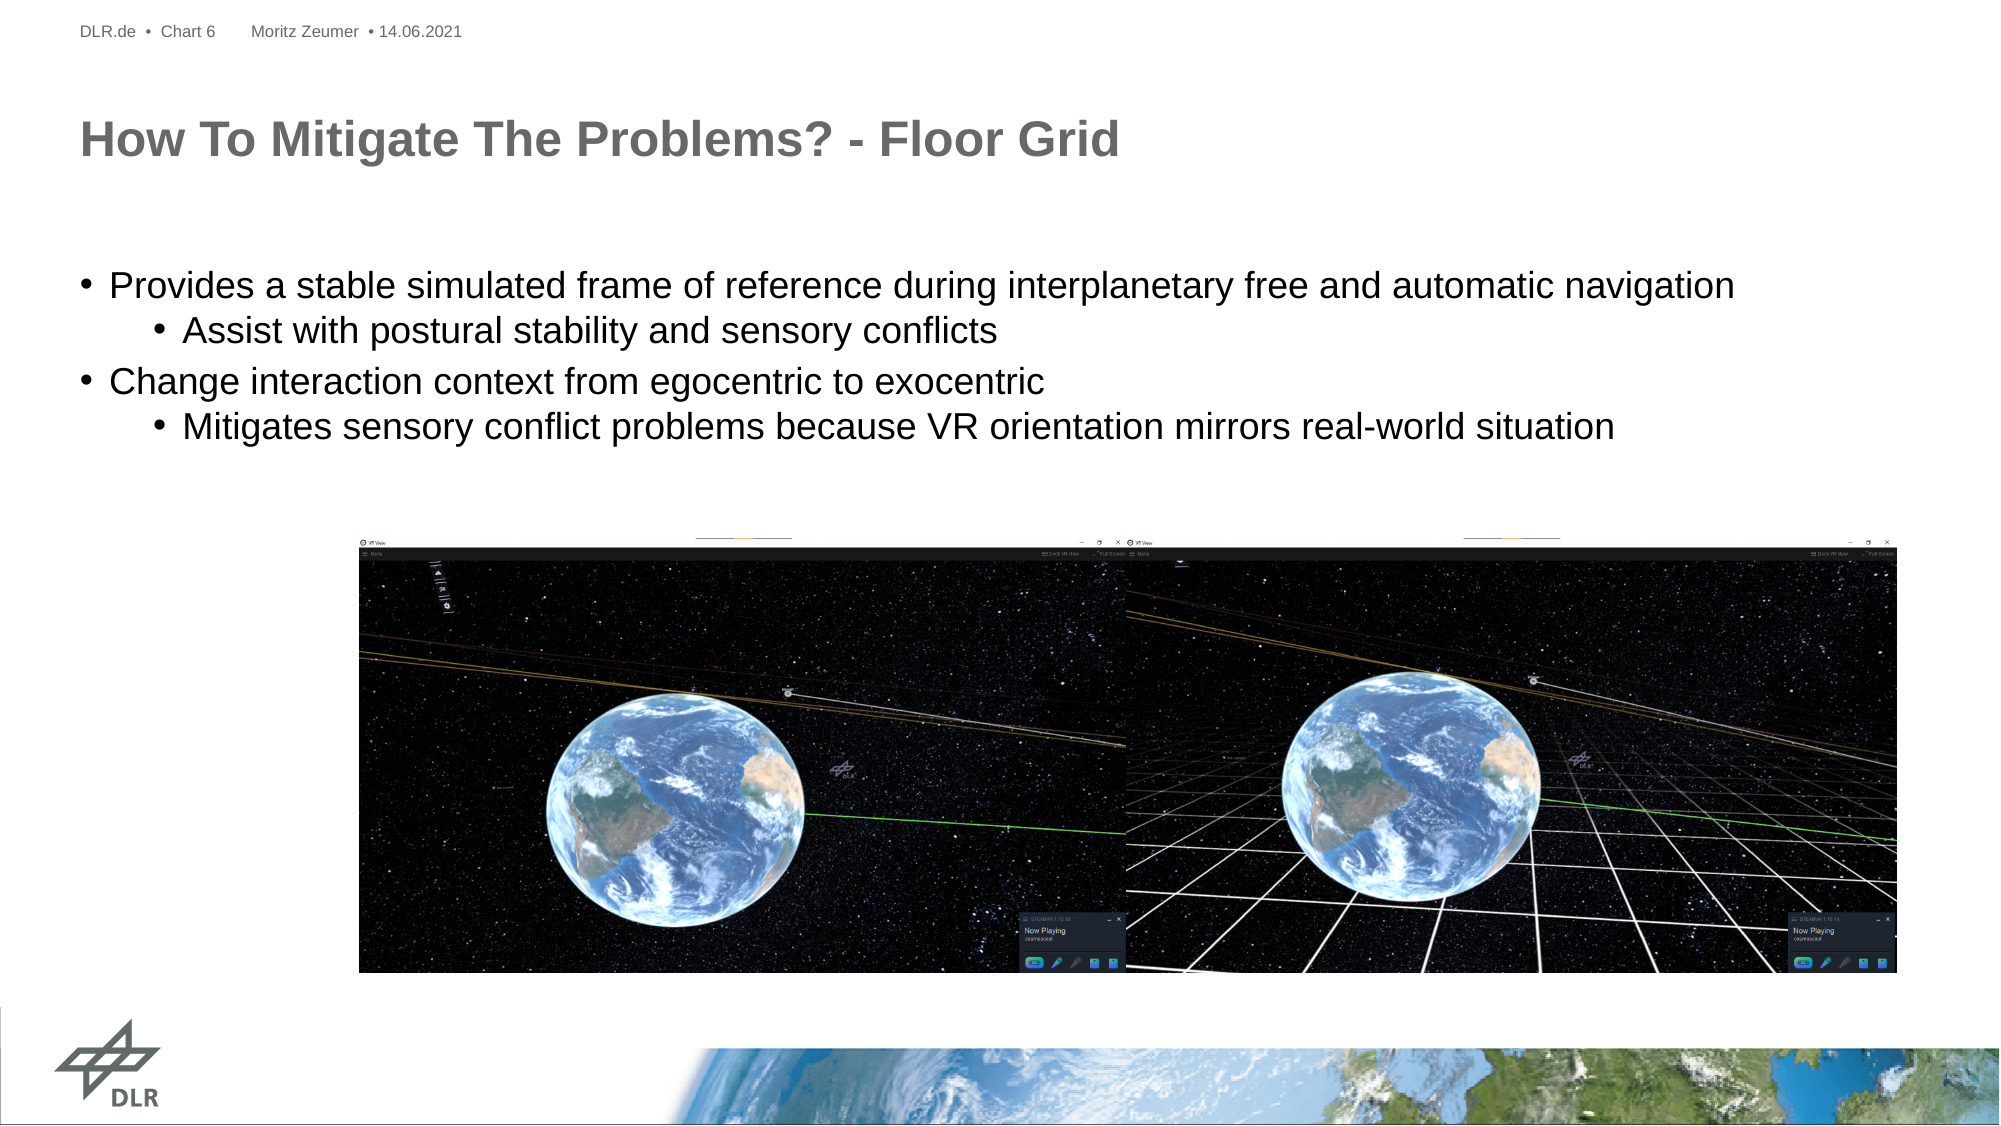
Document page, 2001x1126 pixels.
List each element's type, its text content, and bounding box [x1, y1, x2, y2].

text_box Provides a stable simulated frame of reference during interplanetary free and automatic navigation Assist with postural stability and sensory conflicts Change interaction context from egocentric to exocentric Mitigates sensory conflict problems because VR orientation mirrors real-world situation [79, 261, 1921, 973]
text_box DLR.de • Chart <number> [79, 20, 251, 45]
text_box Moritz Zeumer • 14.06.2021 [251, 20, 1921, 45]
picture [359, 538, 1897, 973]
text_box How To Mitigate The Problems? - Floor Grid [79, 106, 1921, 228]
